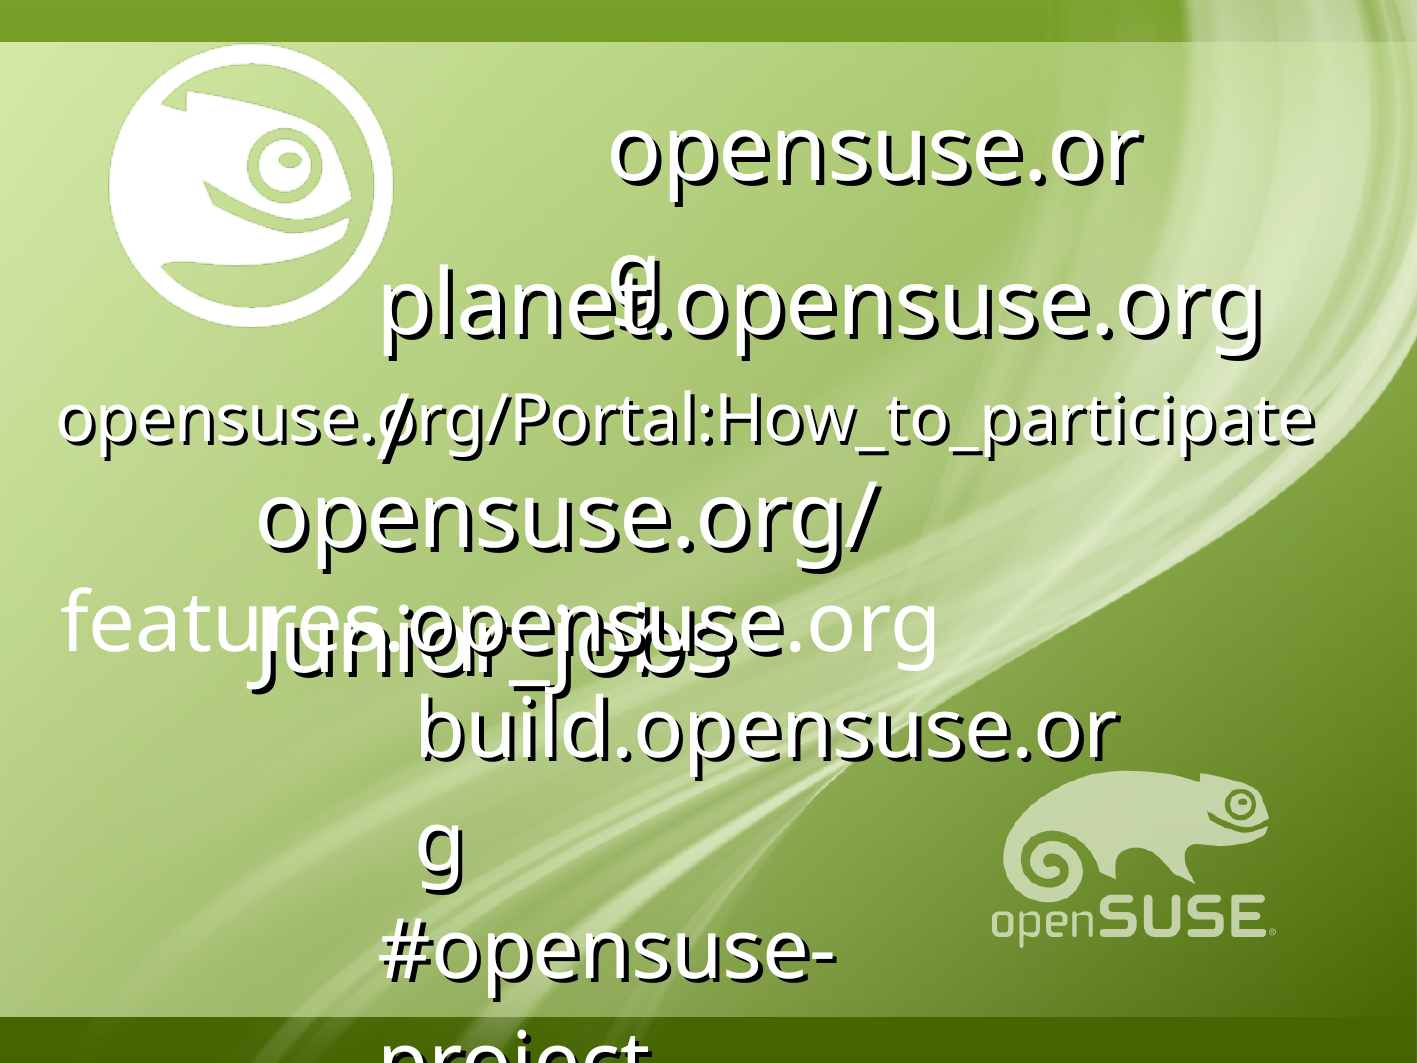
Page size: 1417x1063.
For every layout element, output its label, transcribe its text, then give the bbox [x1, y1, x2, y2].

text_box build.opensuse.org [399, 660, 1140, 792]
picture [480, 1057, 499, 1063]
text_box opensuse.org/Portal:How_to_participate [40, 362, 1417, 471]
picture [0, 0, 1417, 1063]
text_box opensuse.org [592, 75, 1188, 219]
text_box opensuse.org/Junior_jobs [239, 471, 1287, 585]
text_box planet.opensuse.org/ [361, 228, 1299, 372]
picture [551, 1057, 568, 1063]
text_box features.opensuse.org [45, 555, 966, 687]
text_box #opensuse-project [362, 881, 1103, 1014]
picture [398, 1057, 416, 1063]
